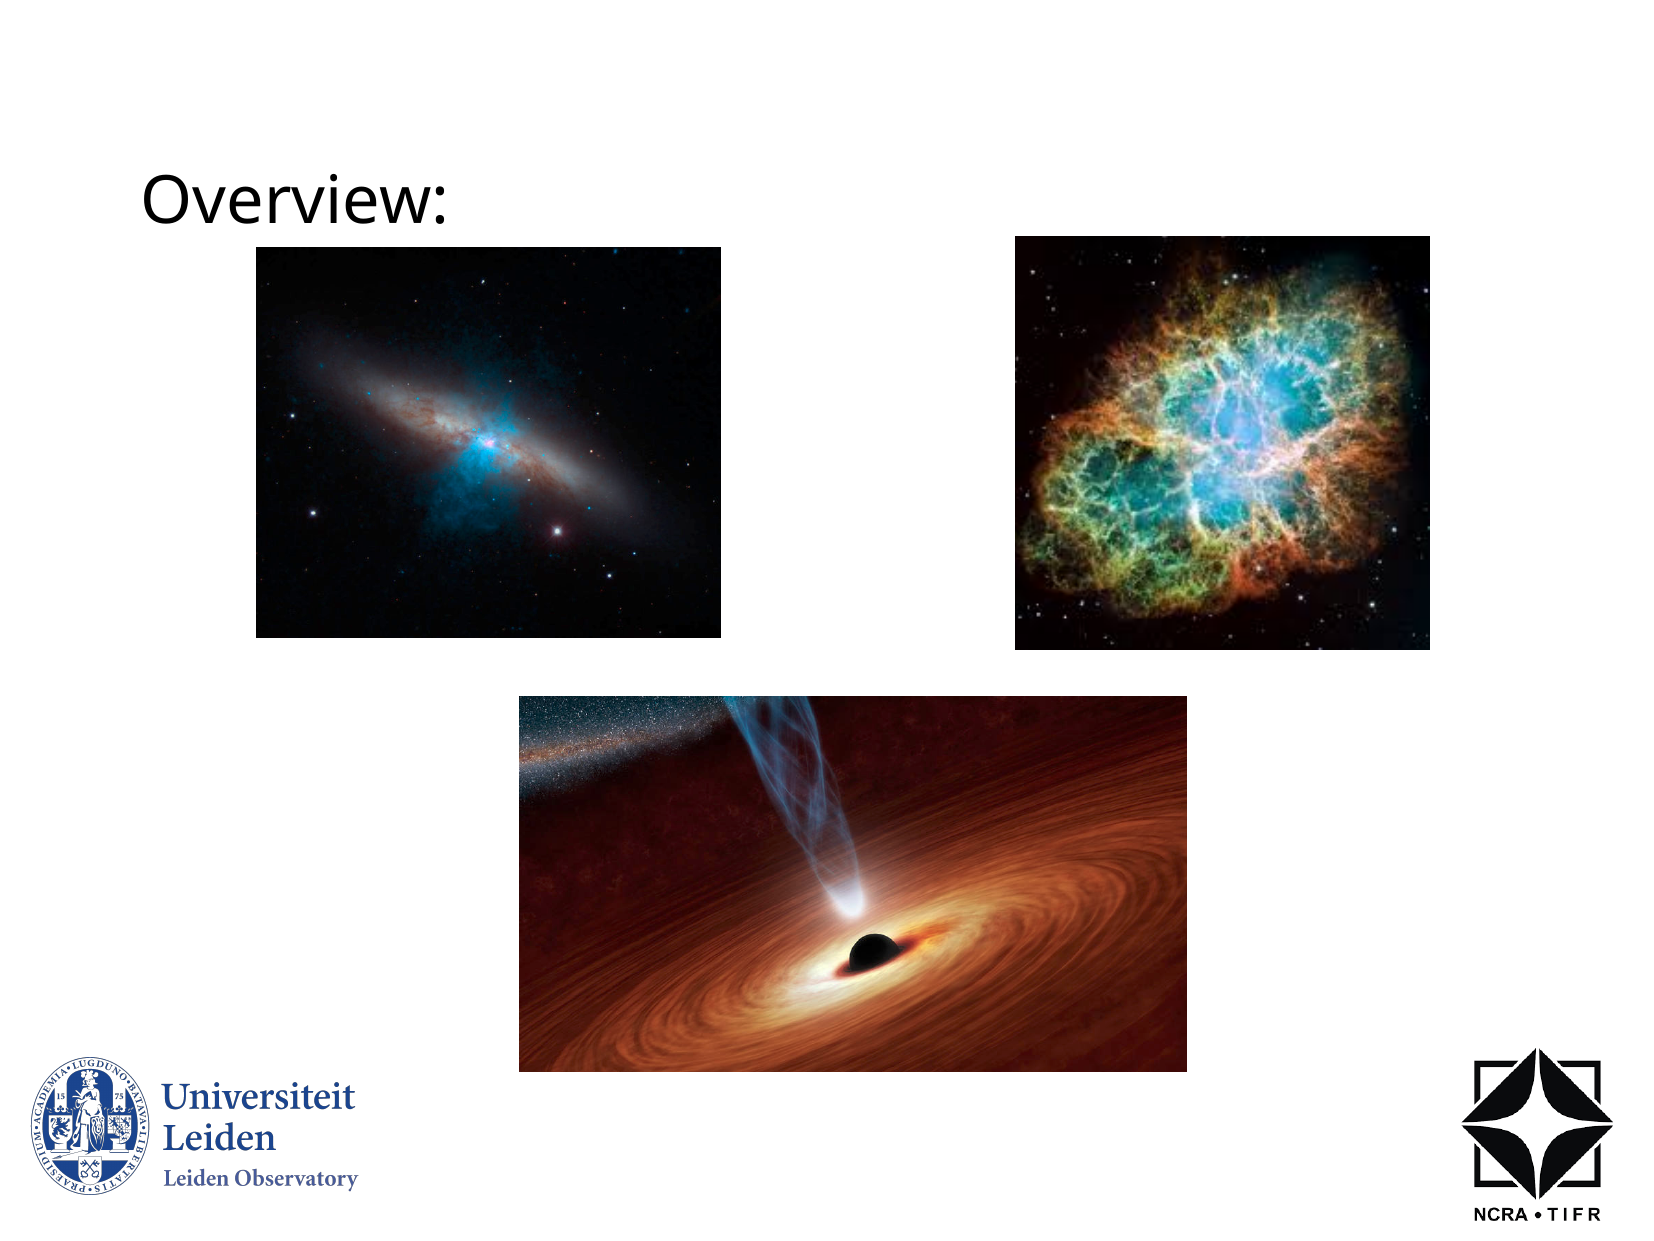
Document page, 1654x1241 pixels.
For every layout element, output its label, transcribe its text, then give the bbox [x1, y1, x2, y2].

text_box Overview: [125, 144, 462, 237]
picture [1015, 236, 1430, 650]
picture [1461, 1048, 1613, 1222]
picture [0, 1011, 401, 1241]
picture [256, 247, 721, 638]
picture [519, 696, 1187, 1072]
